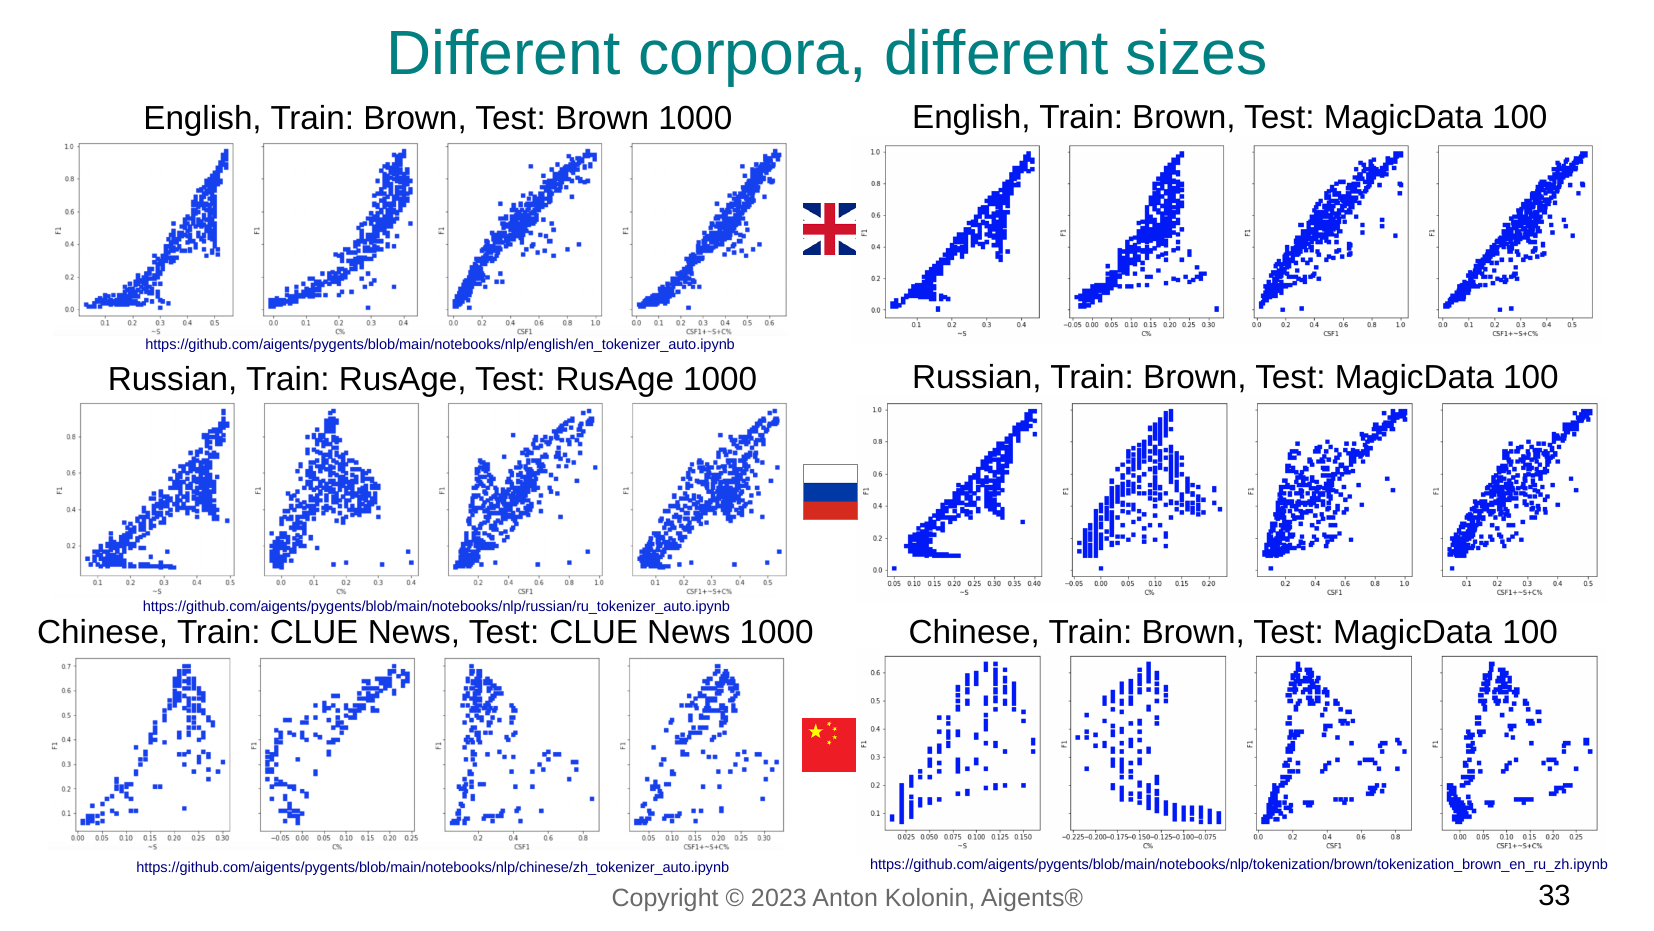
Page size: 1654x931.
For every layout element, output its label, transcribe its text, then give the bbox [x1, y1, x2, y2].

text_box Different corpora, different sizes [0, 0, 1630, 106]
picture [803, 395, 1606, 604]
text_box https://github.com/aigents/pygents/blob/main/notebooks/nlp/english/en_tokenizer_auto.ipynb [130, 328, 751, 361]
text_box https://github.com/aigents/pygents/blob/main/notebooks/nlp/russian/ru_tokenizer_auto.ipynb [128, 590, 746, 622]
picture [803, 135, 1602, 346]
text_box Russian, Train: Brown, Test: MagicData 100 [897, 350, 1584, 423]
text_box https://github.com/aigents/pygents/blob/main/notebooks/nlp/chinese/zh_tokenizer_auto.ipynb [121, 851, 745, 883]
text_box Chinese, Train: CLUE News, Test: CLUE News 1000 [22, 606, 829, 679]
text_box English, Train: Brown, Test: MagicData 100 [897, 90, 1569, 163]
picture [53, 138, 790, 336]
text_box Russian, Train: RusAge, Test: RusAge 1000 [93, 352, 780, 425]
text_box Chinese, Train: Brown, Test: MagicData 100 [893, 606, 1621, 679]
text_box English, Train: Brown, Test: Brown 1000 [128, 92, 800, 165]
picture [802, 648, 1606, 848]
text_box https://github.com/aigents/pygents/blob/main/notebooks/nlp/tokenization/brown/tokenization_brown_en_ru_zh.ipynb [855, 848, 1624, 880]
picture [53, 399, 790, 602]
picture [48, 679, 790, 850]
